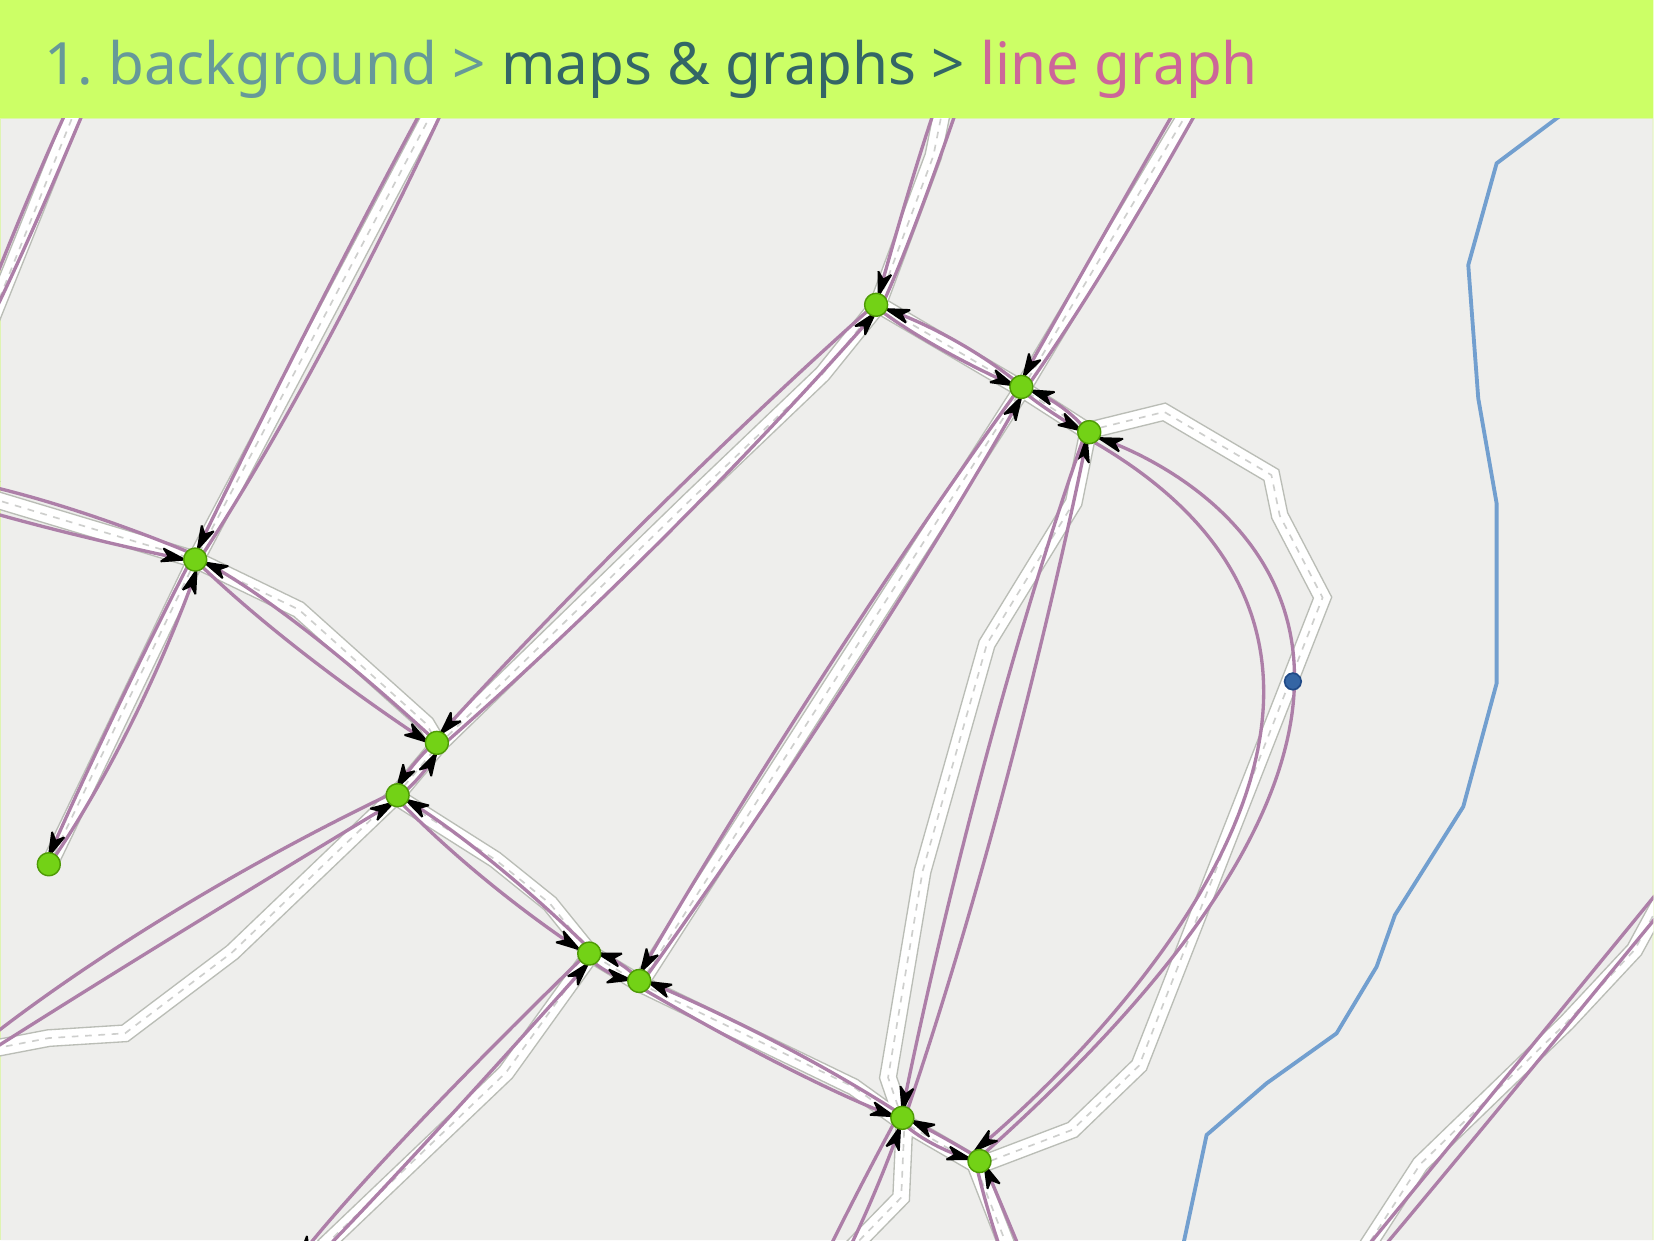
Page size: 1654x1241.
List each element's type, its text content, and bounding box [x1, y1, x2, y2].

picture [0, 118, 1654, 1241]
text_box 1. background > maps & graphs > line graph [29, 14, 1130, 118]
